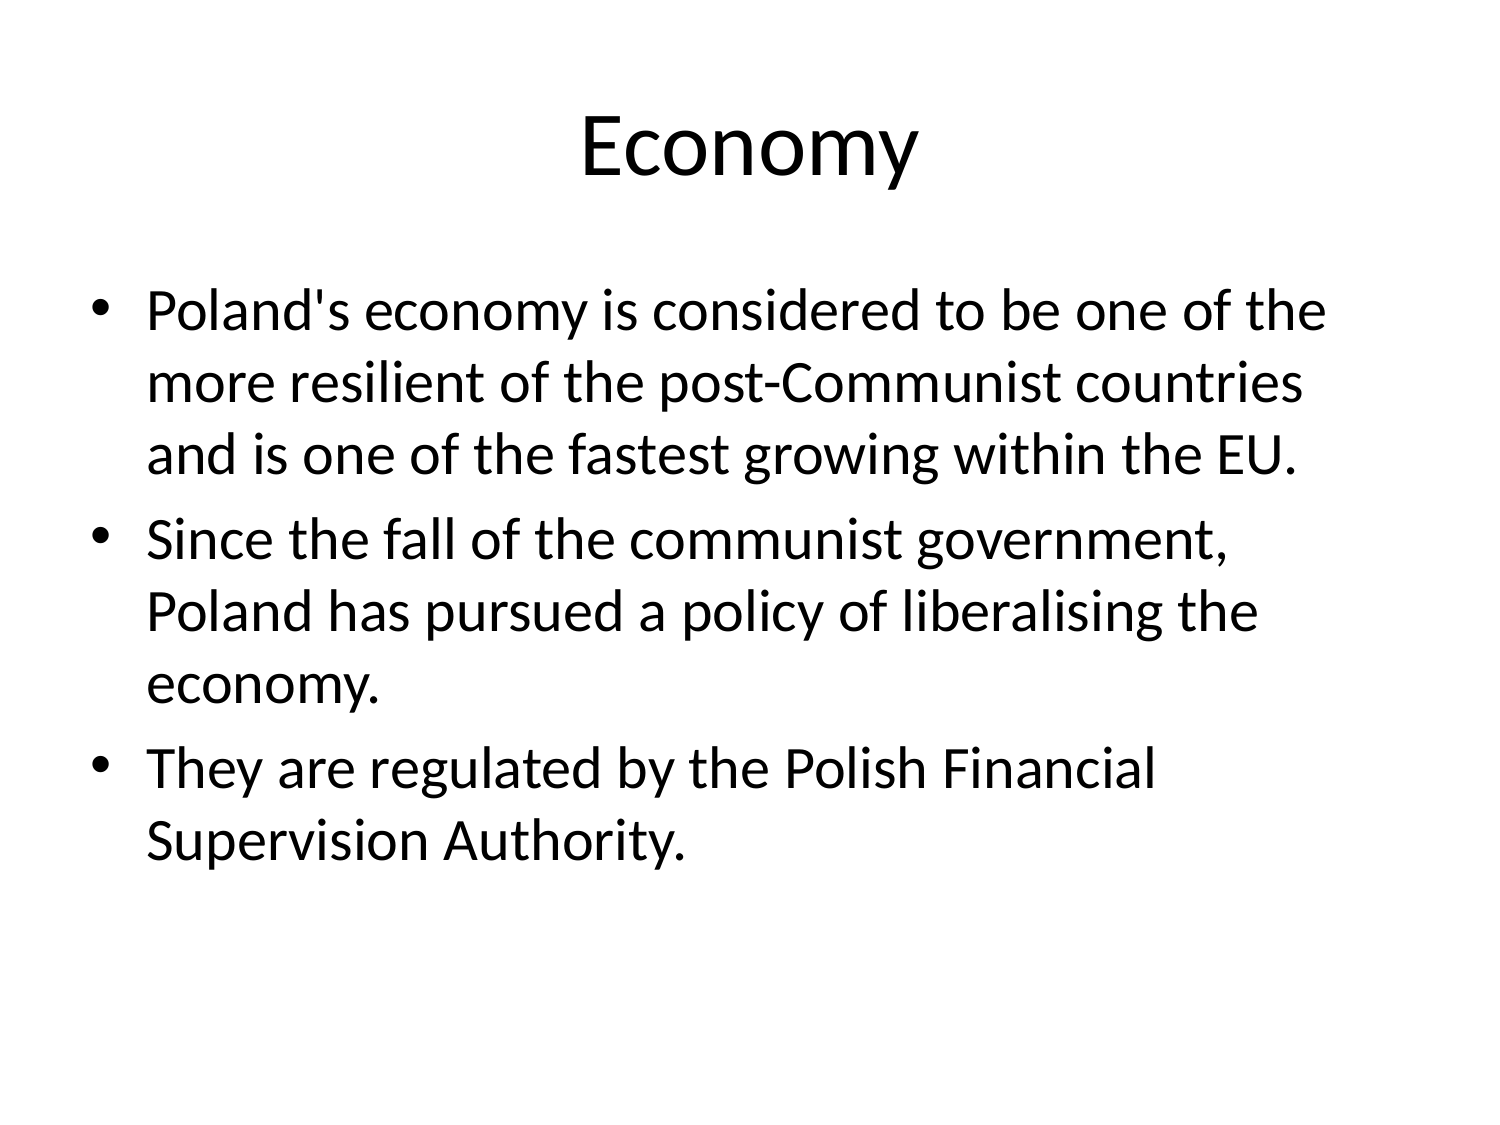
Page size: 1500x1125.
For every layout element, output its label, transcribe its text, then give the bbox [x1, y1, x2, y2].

list Poland's economy is considered to be one of the more resilient of the post-Communist countries and is one of the fastest growing within the EU. Since the fall of the communist government, Poland has pursued a policy of liberalising the economy. They are regulated by the Polish Financial Supervision Authority. [75, 262, 1425, 1005]
title Economy [75, 45, 1425, 233]
